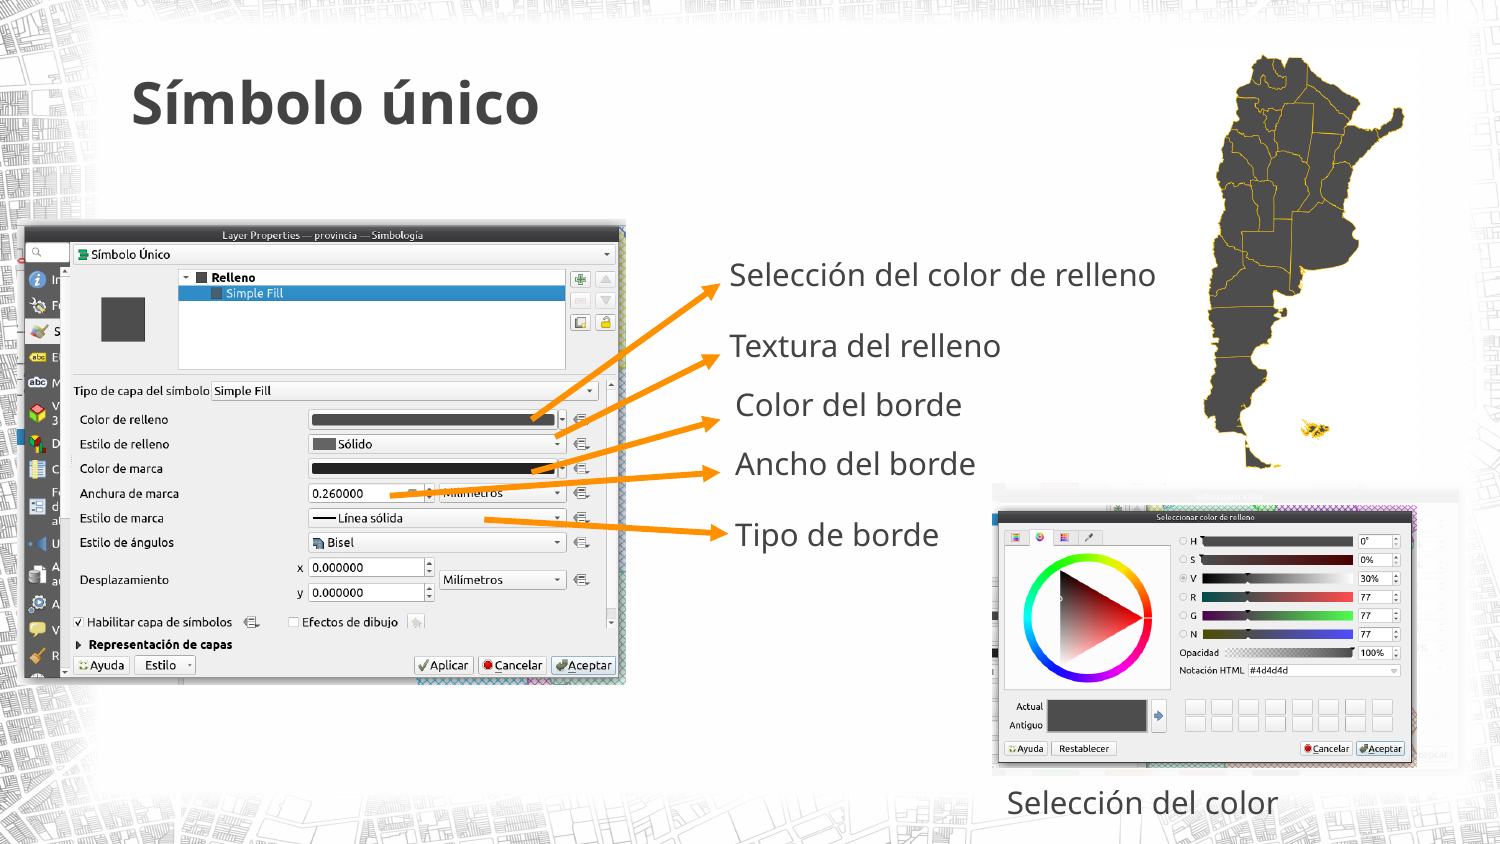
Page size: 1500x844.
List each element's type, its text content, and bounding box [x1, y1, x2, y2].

text_box Selección del color de relleno [714, 247, 1388, 318]
text_box Textura del relleno [714, 318, 1388, 402]
picture [0, 0, 1500, 844]
text_box Ancho del borde [720, 436, 1004, 496]
text_box Tipo de borde [720, 507, 992, 567]
text_box Símbolo único [116, 58, 680, 144]
text_box Selección del color [992, 775, 1500, 844]
text_box Color del borde [720, 377, 1004, 436]
